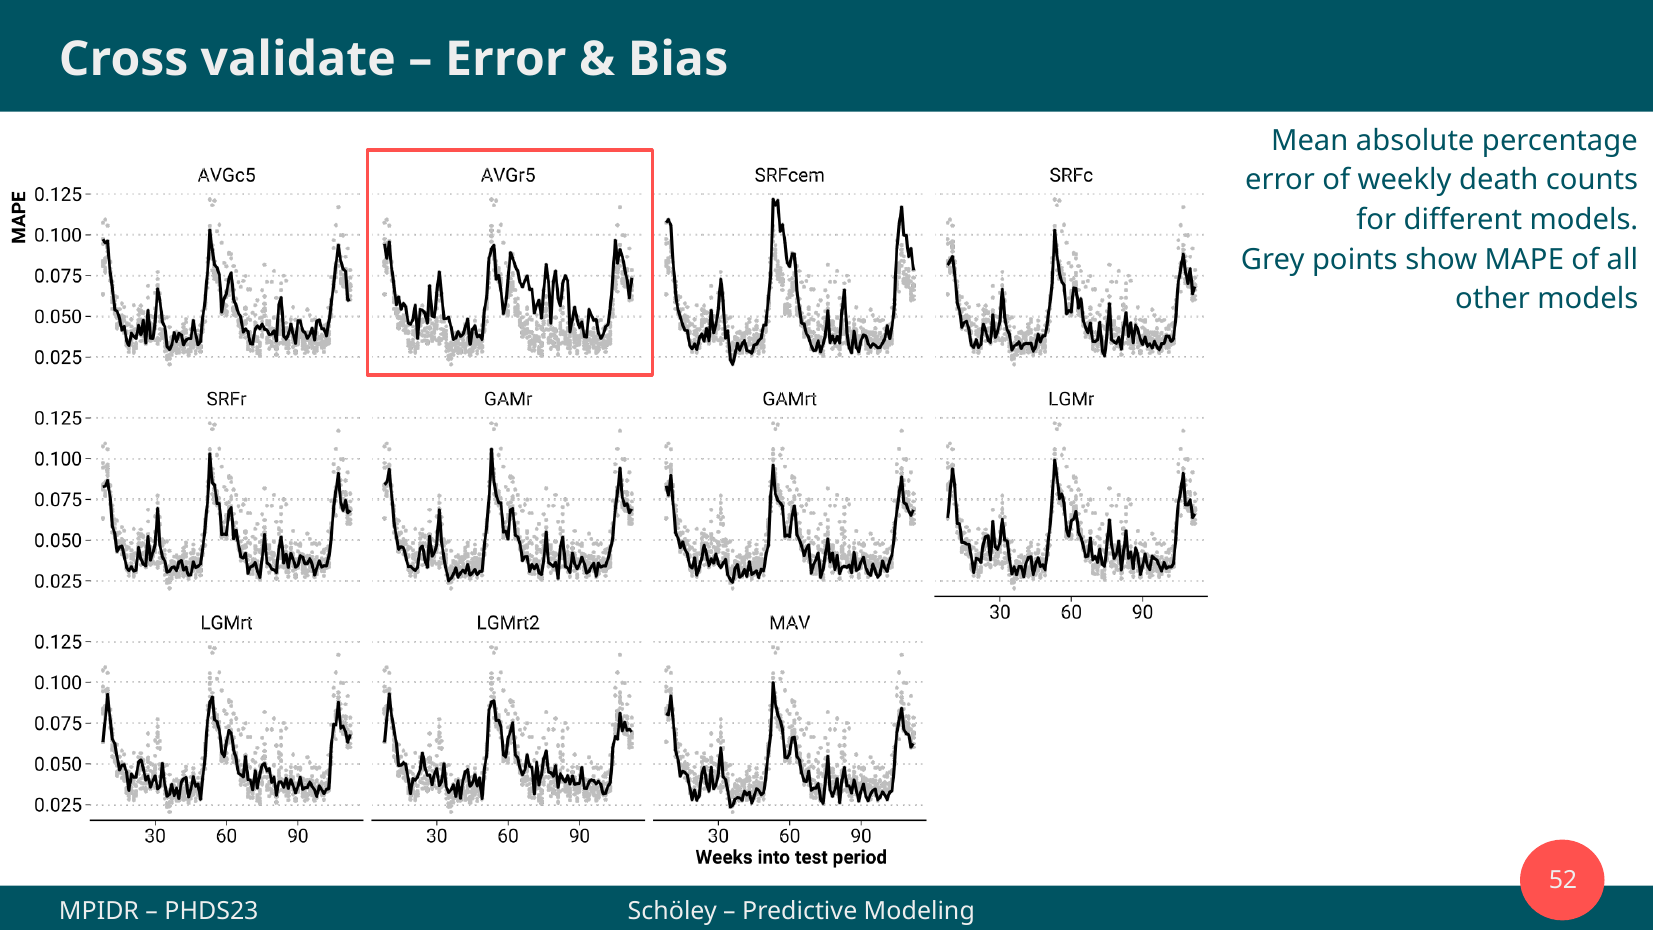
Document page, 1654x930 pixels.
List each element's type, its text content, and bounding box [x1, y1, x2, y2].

picture [2, 149, 1216, 878]
title Cross validate – Error & Bias [58, 0, 1594, 117]
text_box Mean absolute percentage error of weekly death counts for different models. Grey points show MAPE of all other models [1215, 111, 1653, 403]
picture [369, 152, 651, 373]
